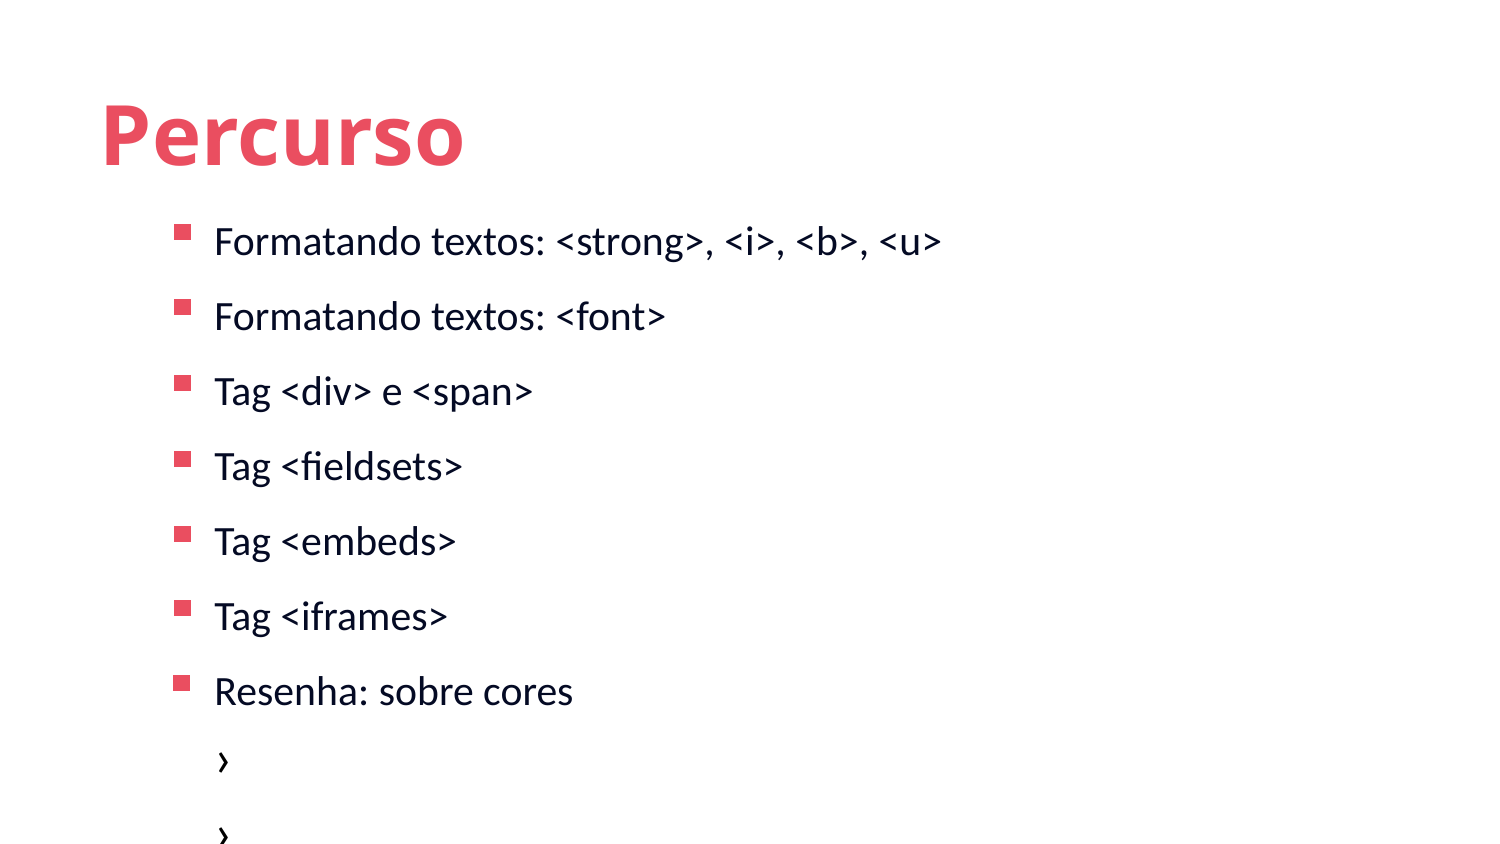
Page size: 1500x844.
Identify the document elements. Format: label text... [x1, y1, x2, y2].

text_box [174, 224, 191, 240]
text_box [174, 600, 191, 616]
text_box [174, 375, 191, 391]
text_box Percurso [85, 52, 1301, 191]
text_box [174, 299, 191, 315]
text_box [174, 526, 191, 542]
text_box [174, 451, 191, 467]
text_box Formatando textos: <strong>, <i>, <b>, <u> Formatando textos: <font> Tag <div> e <span> Tag <fieldsets> Tag <embeds> Tag <iframes> Resenha: sobre cores [199, 181, 1162, 745]
text_box [173, 675, 190, 691]
